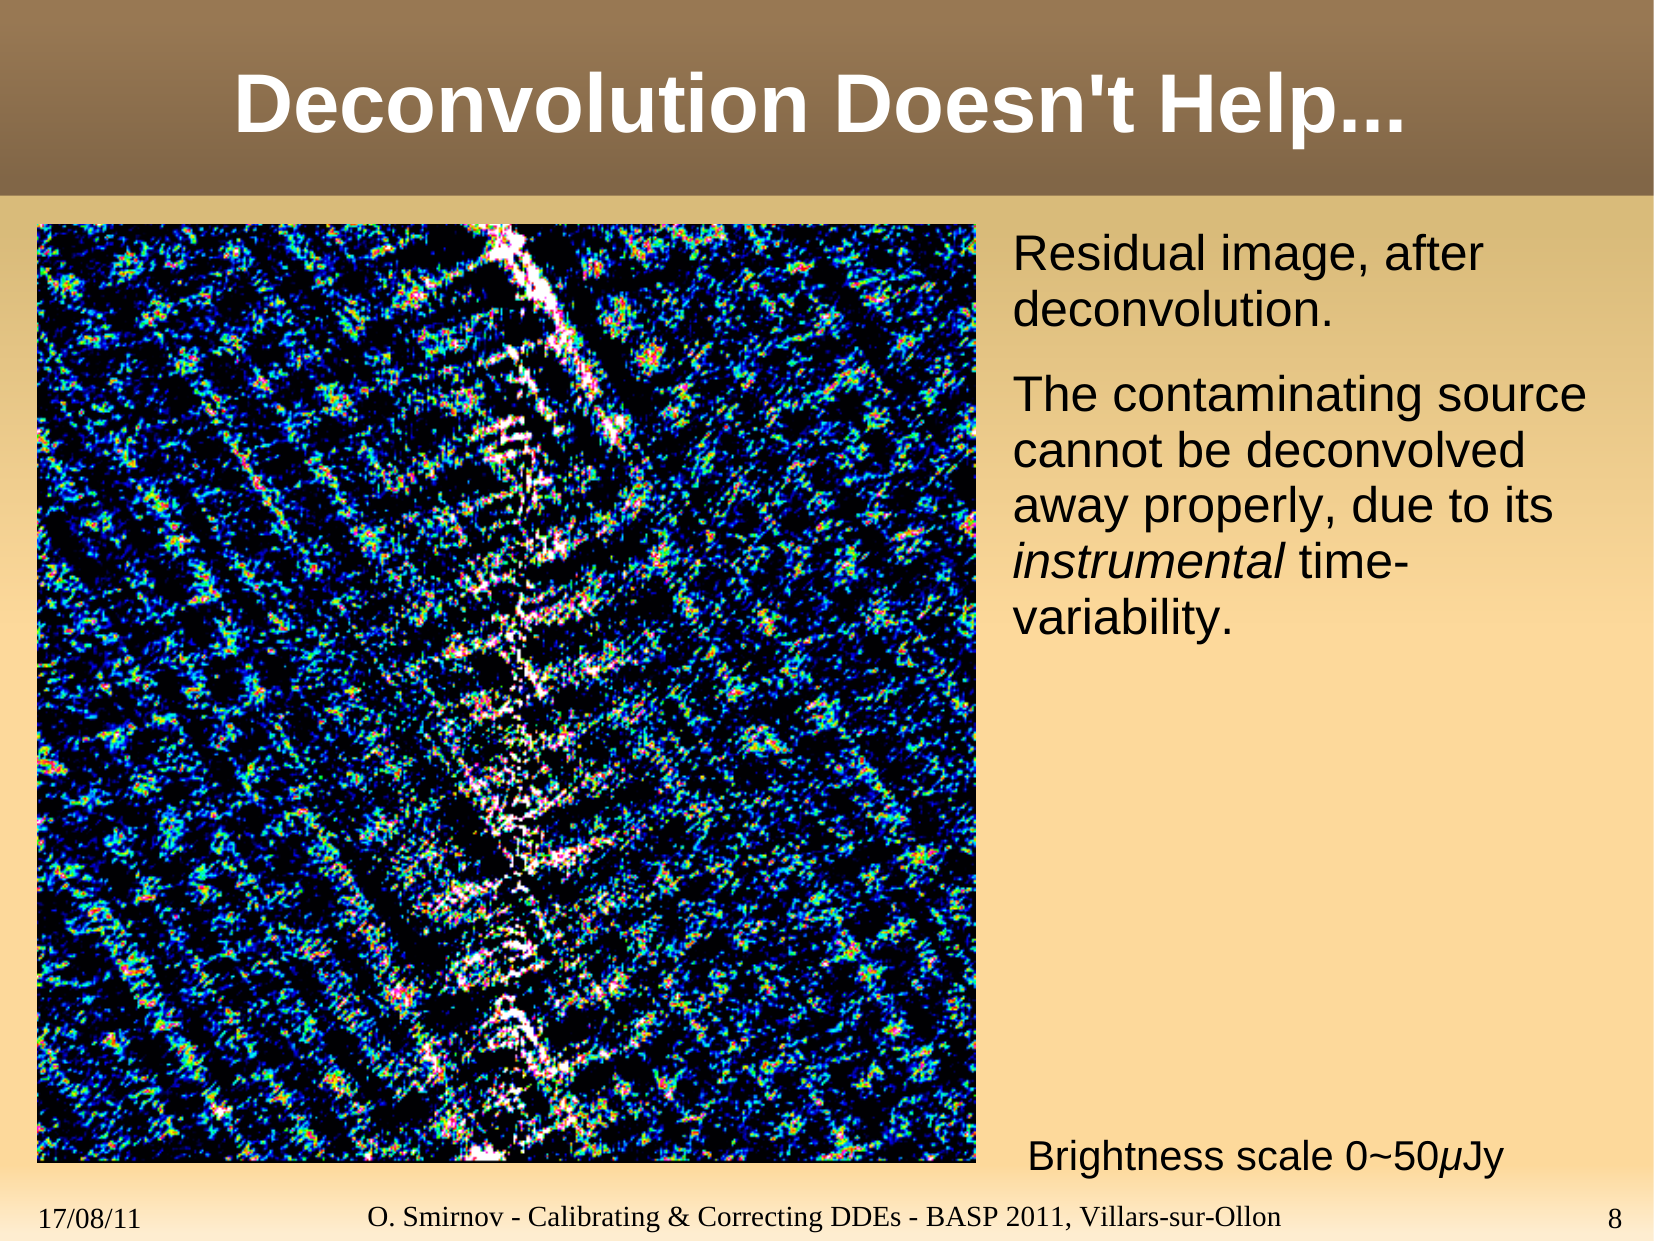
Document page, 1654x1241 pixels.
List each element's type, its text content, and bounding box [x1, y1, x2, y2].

title Deconvolution Doesn't Help... [76, 7, 1565, 200]
picture [0, 0, 1654, 1241]
list Residual image, after deconvolution. The contaminating source cannot be deconvolved away properly, due to its instrumental time-variability. [1012, 225, 1601, 1104]
text_box Brightness scale 0~50μJy [1012, 1125, 1654, 1187]
